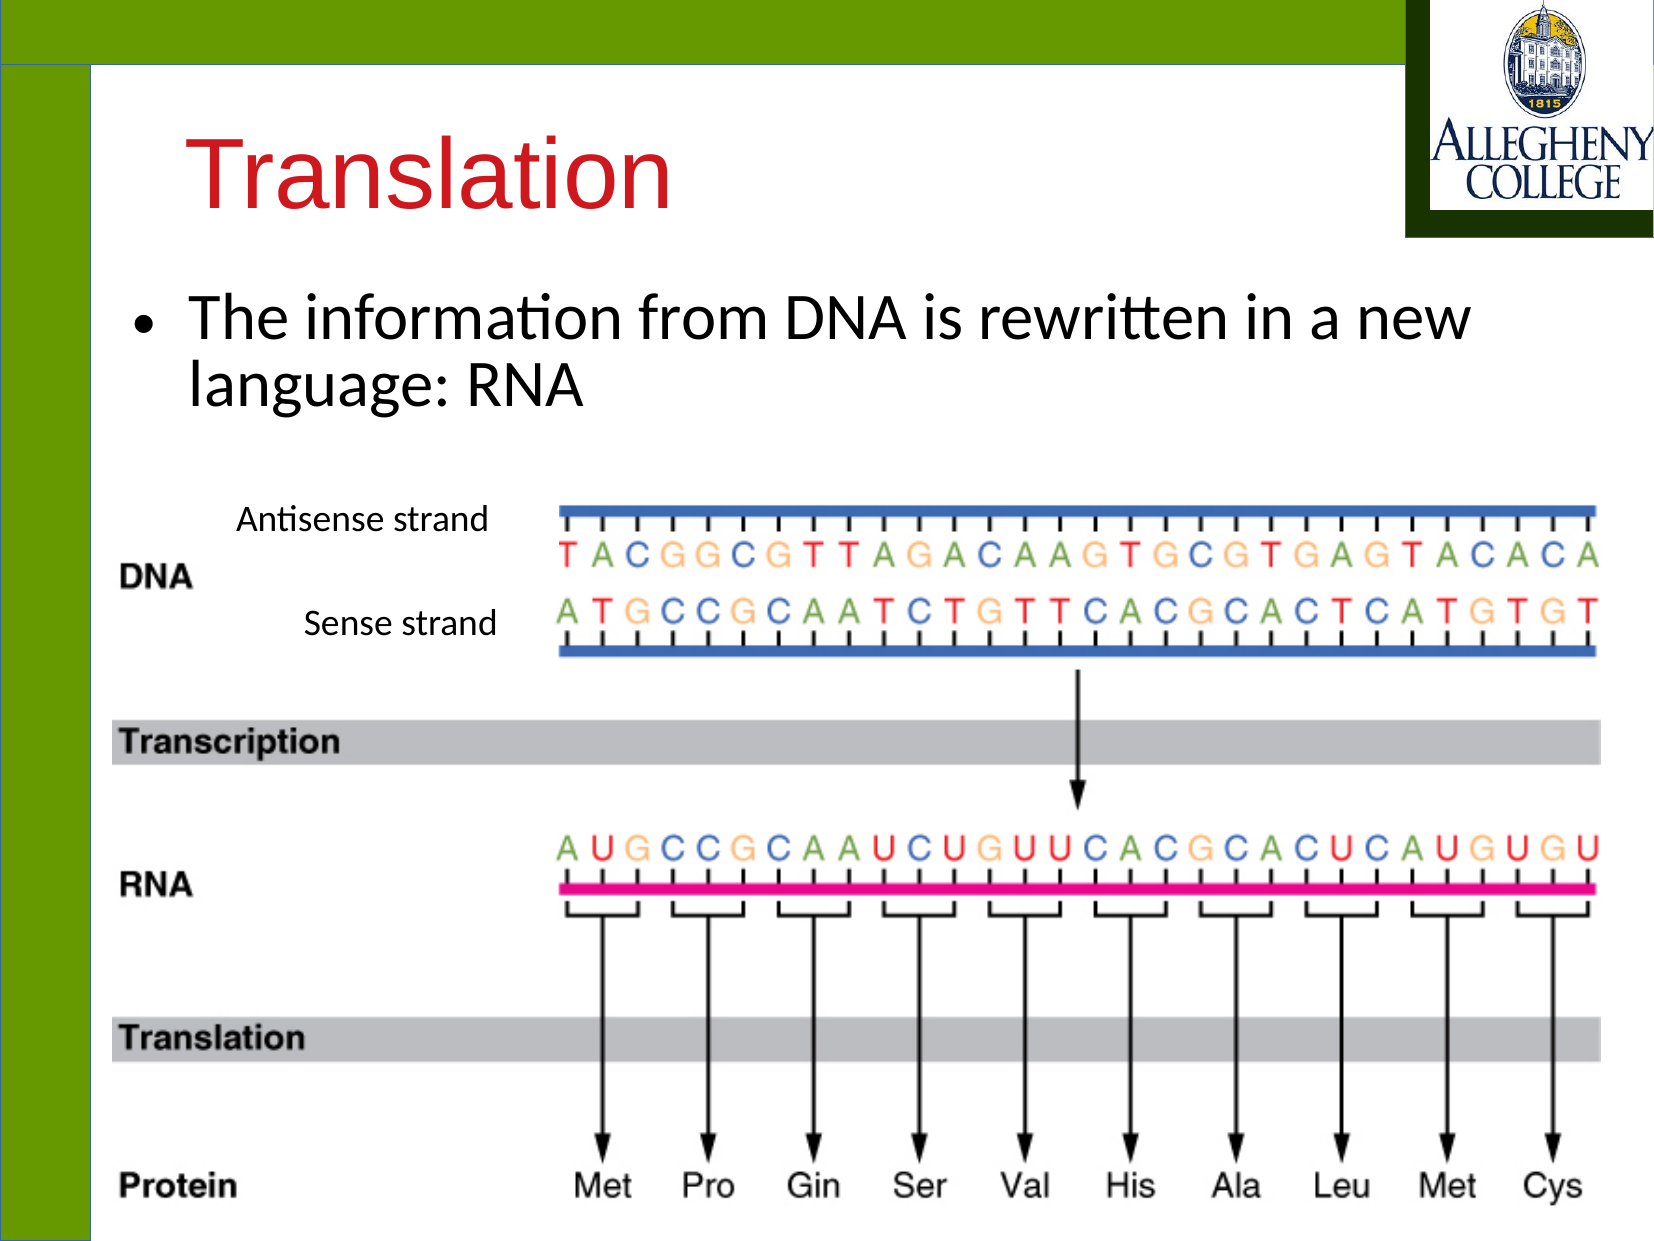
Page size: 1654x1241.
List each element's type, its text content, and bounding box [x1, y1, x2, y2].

title [91, 65, 1571, 257]
text_box Sense strand [288, 590, 555, 651]
picture [112, 442, 1601, 1217]
picture [1430, 0, 1654, 210]
text_box [0, 0, 1654, 1241]
text_box The information from DNA is rewritten in a new language: RNA [117, 282, 1501, 452]
text_box Antisense strand [221, 486, 559, 547]
text_box Translation [169, 87, 841, 250]
